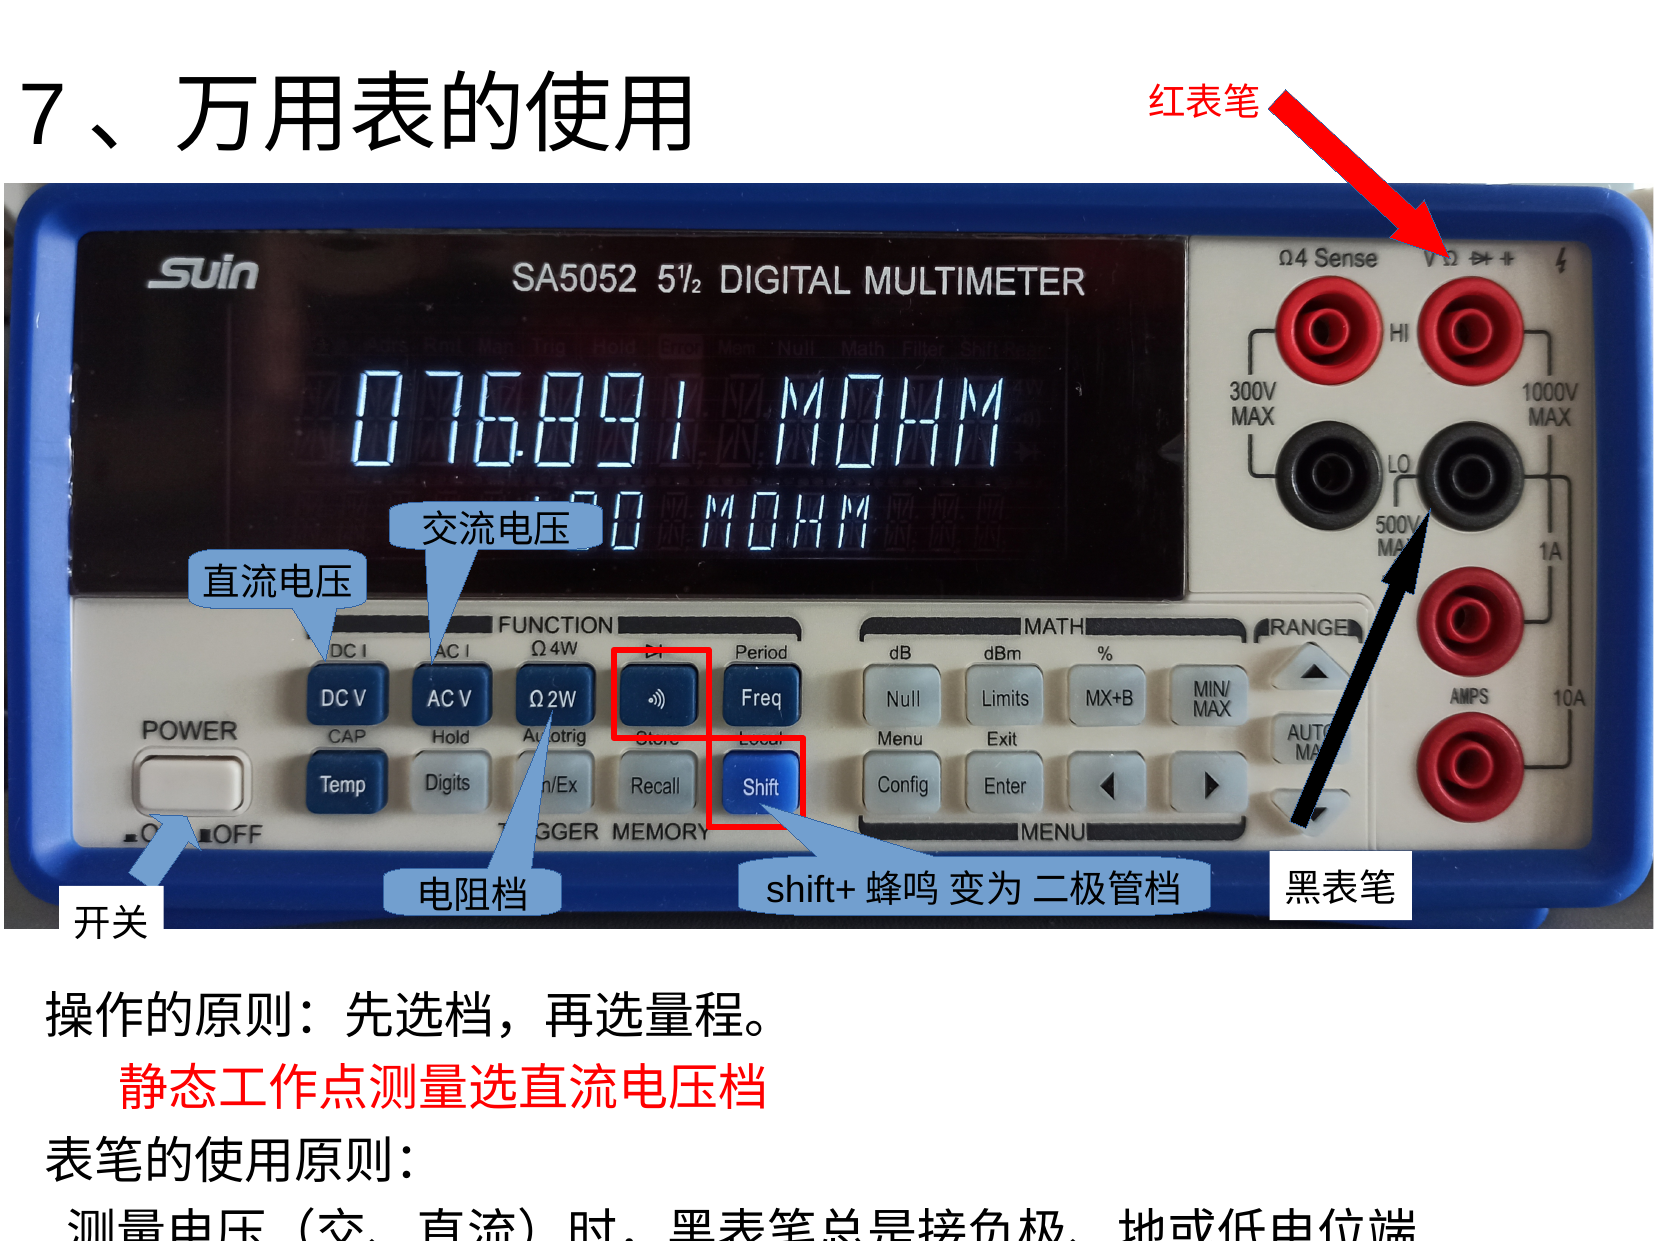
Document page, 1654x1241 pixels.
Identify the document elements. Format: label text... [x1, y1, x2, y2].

text_box [128, 814, 202, 885]
text_box [1289, 508, 1431, 829]
text_box 黑表笔 [1269, 851, 1412, 916]
text_box 操作的原则：先选档，再选量程。 静态工作点测量选直流电压档 表笔的使用原则： 测量电压（交、直流）时，黑表笔总是接负极、地或低电位端 [29, 967, 1625, 1211]
picture [4, 183, 1654, 929]
text_box 开关 [59, 885, 164, 951]
text_box 直流电压 [188, 549, 367, 662]
text_box 交流电压 [389, 501, 603, 665]
text_box 电阻档 [383, 710, 562, 916]
text_box shift+蜂鸣 变为 二极管档 [738, 803, 1211, 916]
text_box [1276, 89, 1451, 259]
text_box 7、万用表的使用 [4, 35, 815, 178]
text_box 红表笔 [1133, 64, 1276, 130]
